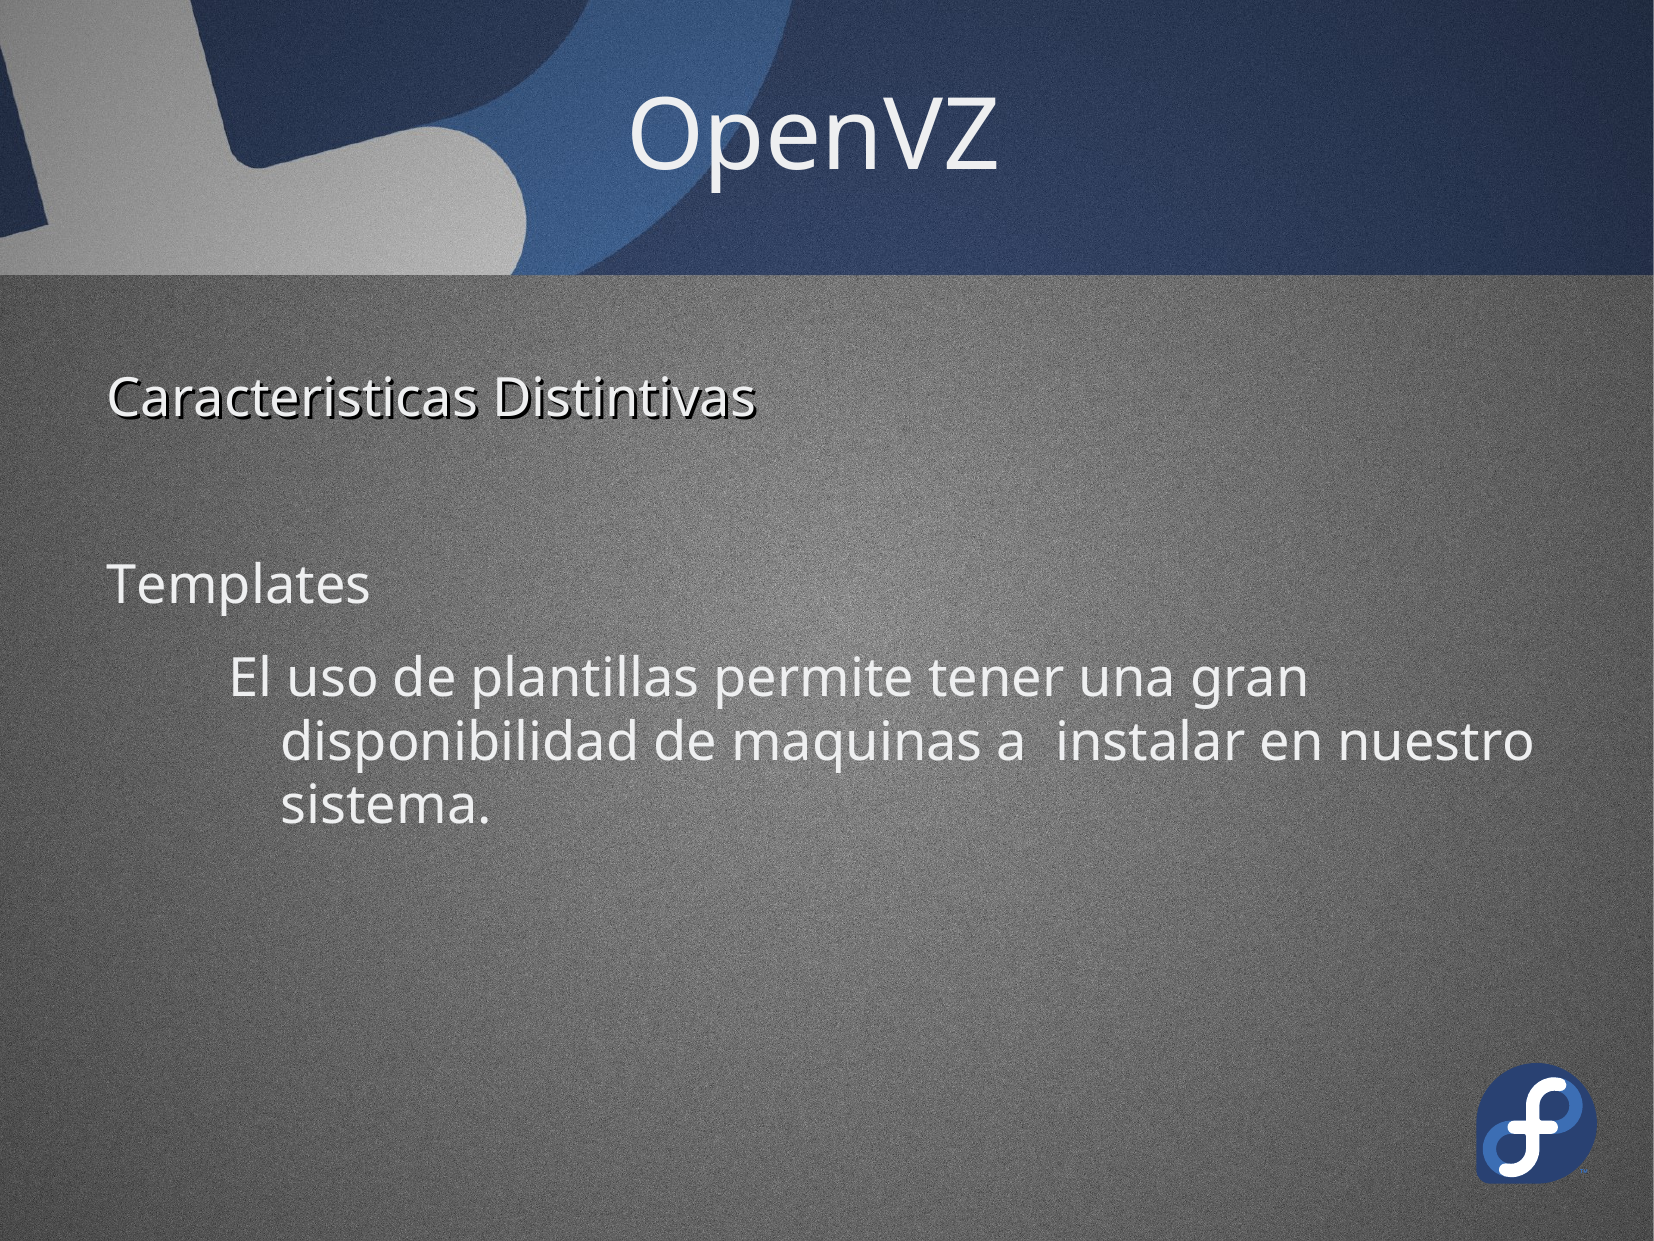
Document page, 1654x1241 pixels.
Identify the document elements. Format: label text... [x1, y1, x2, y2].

picture [0, 0, 1654, 1241]
text_box Caracteristicas Distintivas Templates El uso de plantillas permite tener una gran disponibilidad de maquinas a instalar en nuestro sistema. [88, 270, 1565, 979]
text_box OpenVZ [88, 29, 1565, 237]
